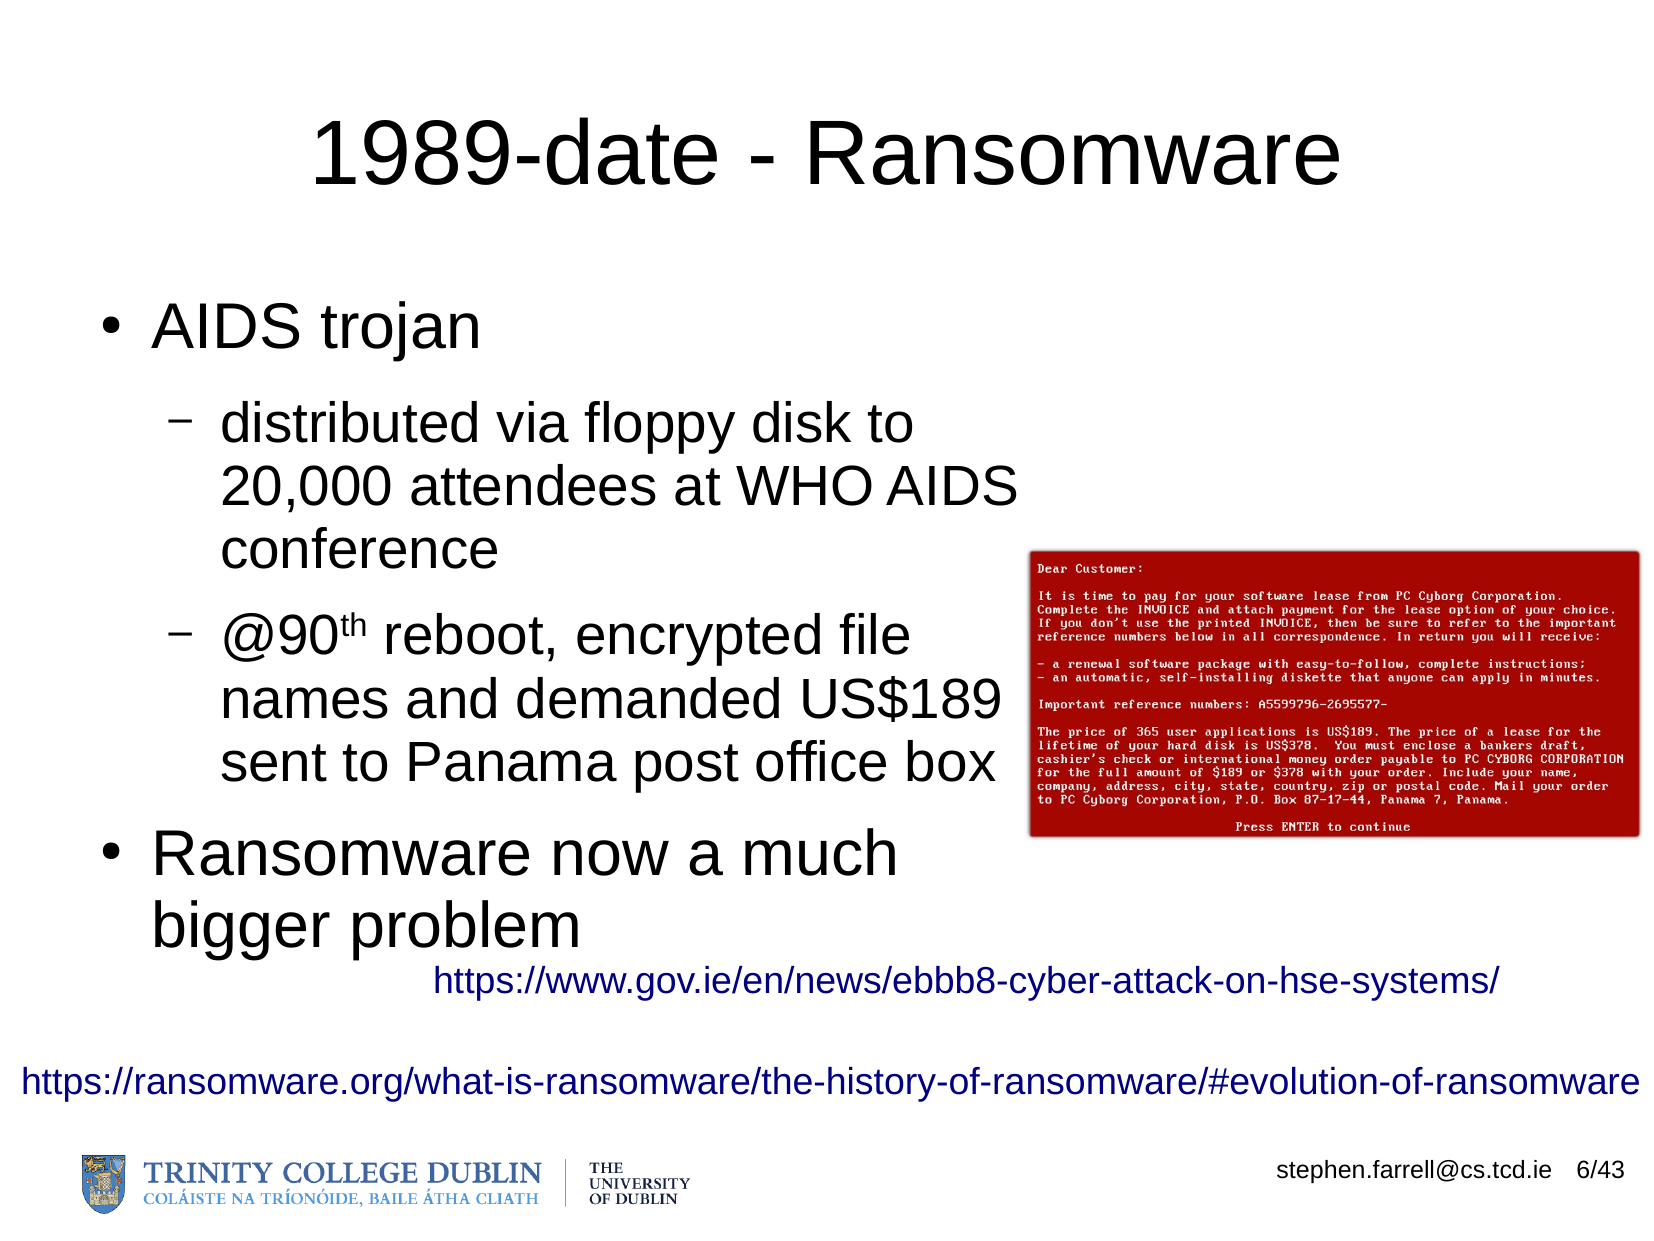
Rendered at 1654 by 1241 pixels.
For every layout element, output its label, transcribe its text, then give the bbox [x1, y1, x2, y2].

text_box https://www.gov.ie/en/news/ebbb8-cyber-attack-on-hse-systems/ [418, 952, 1516, 1010]
title 1989-date - Ransomware [82, 49, 1571, 257]
list AIDS trojan distributed via floppy disk to 20,000 attendees at WHO AIDS conference @90th reboot, encrypted file names and demanded US$189 sent to Panama post office box Ransomware now a much bigger problem [82, 290, 1025, 1010]
picture [1024, 546, 1644, 843]
picture [82, 1155, 694, 1214]
text_box https://ransomware.org/what-is-ransomware/the-history-of-ransomware/#evolution-of-ransomware [6, 1053, 1654, 1153]
